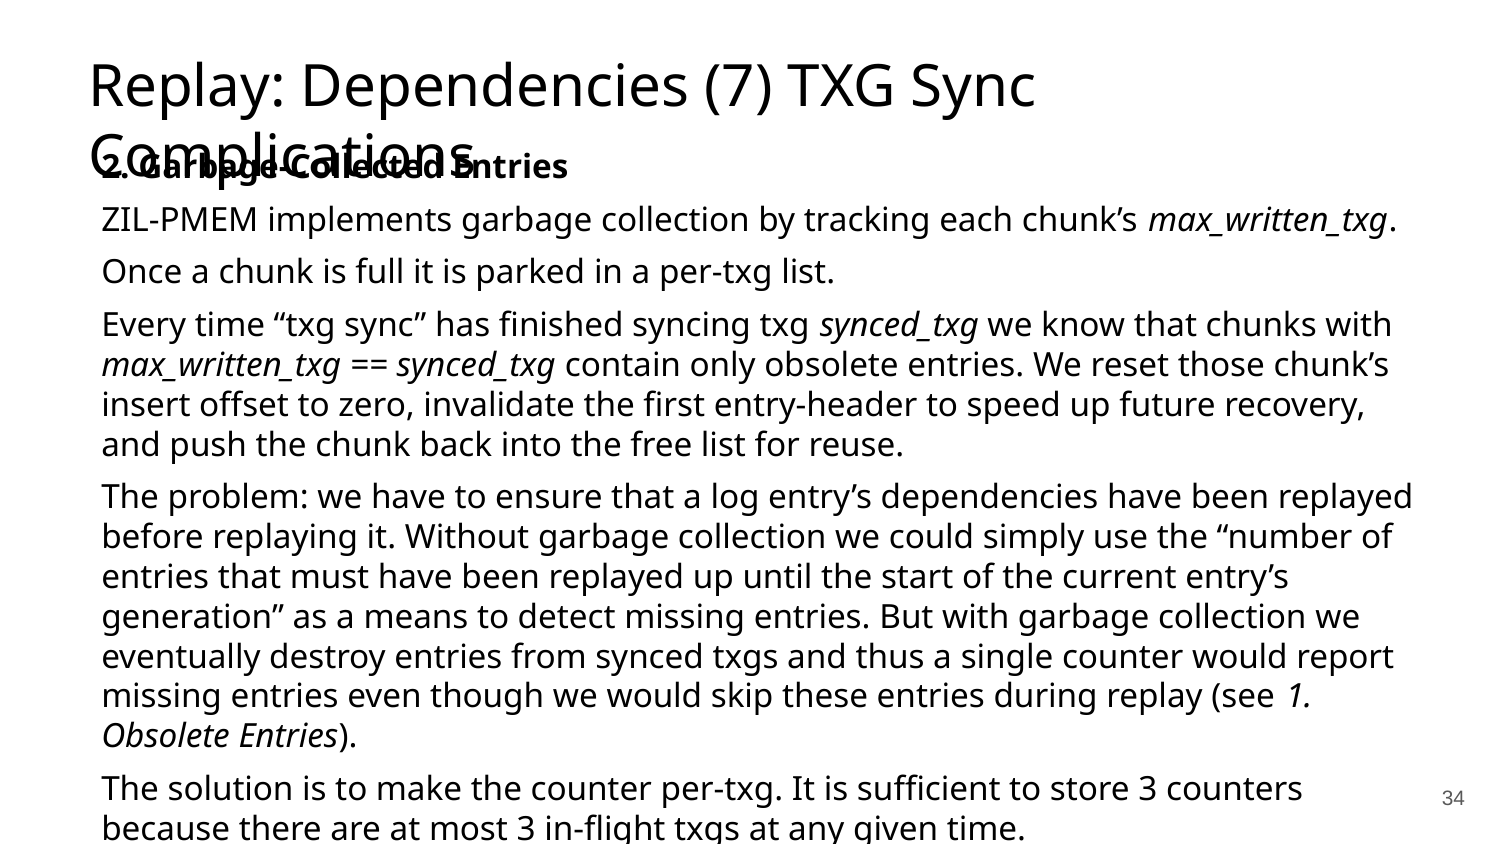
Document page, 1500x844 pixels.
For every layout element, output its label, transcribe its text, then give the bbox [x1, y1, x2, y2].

text_box 2. Garbage-Collected Entries ZIL-PMEM implements garbage collection by tracking each chunk’s max_written_txg. Once a chunk is full it is parked in a per-txg list. Every time “txg sync” has finished syncing txg synced_txg we know that chunks with max_written_txg == synced_txg contain only obsolete entries. We reset those chunk’s insert offset to zero, invalidate the first entry-header to speed up future recovery, and push the chunk back into the free list for reuse. The problem: we have to ensure that a log entry’s dependencies have been replayed before replaying it. Without garbage collection we could simply use the “number of entries that must have been replayed up until the start of the current entry’s generation” as a means to detect missing entries. But with garbage collection we eventually destroy entries from synced txgs and thus a single counter would report missing entries even though we would skip these entries during replay (see 1. Obsolete Entries). The solution is to make the counter per-txg. It is sufficient to store 3 counters because there are at most 3 in-flight txgs at any given time. [86, 130, 1441, 776]
title Replay: Dependencies (7) TXG Sync Complications [73, 33, 1421, 165]
slide_number <number> [1389, 764, 1480, 830]
